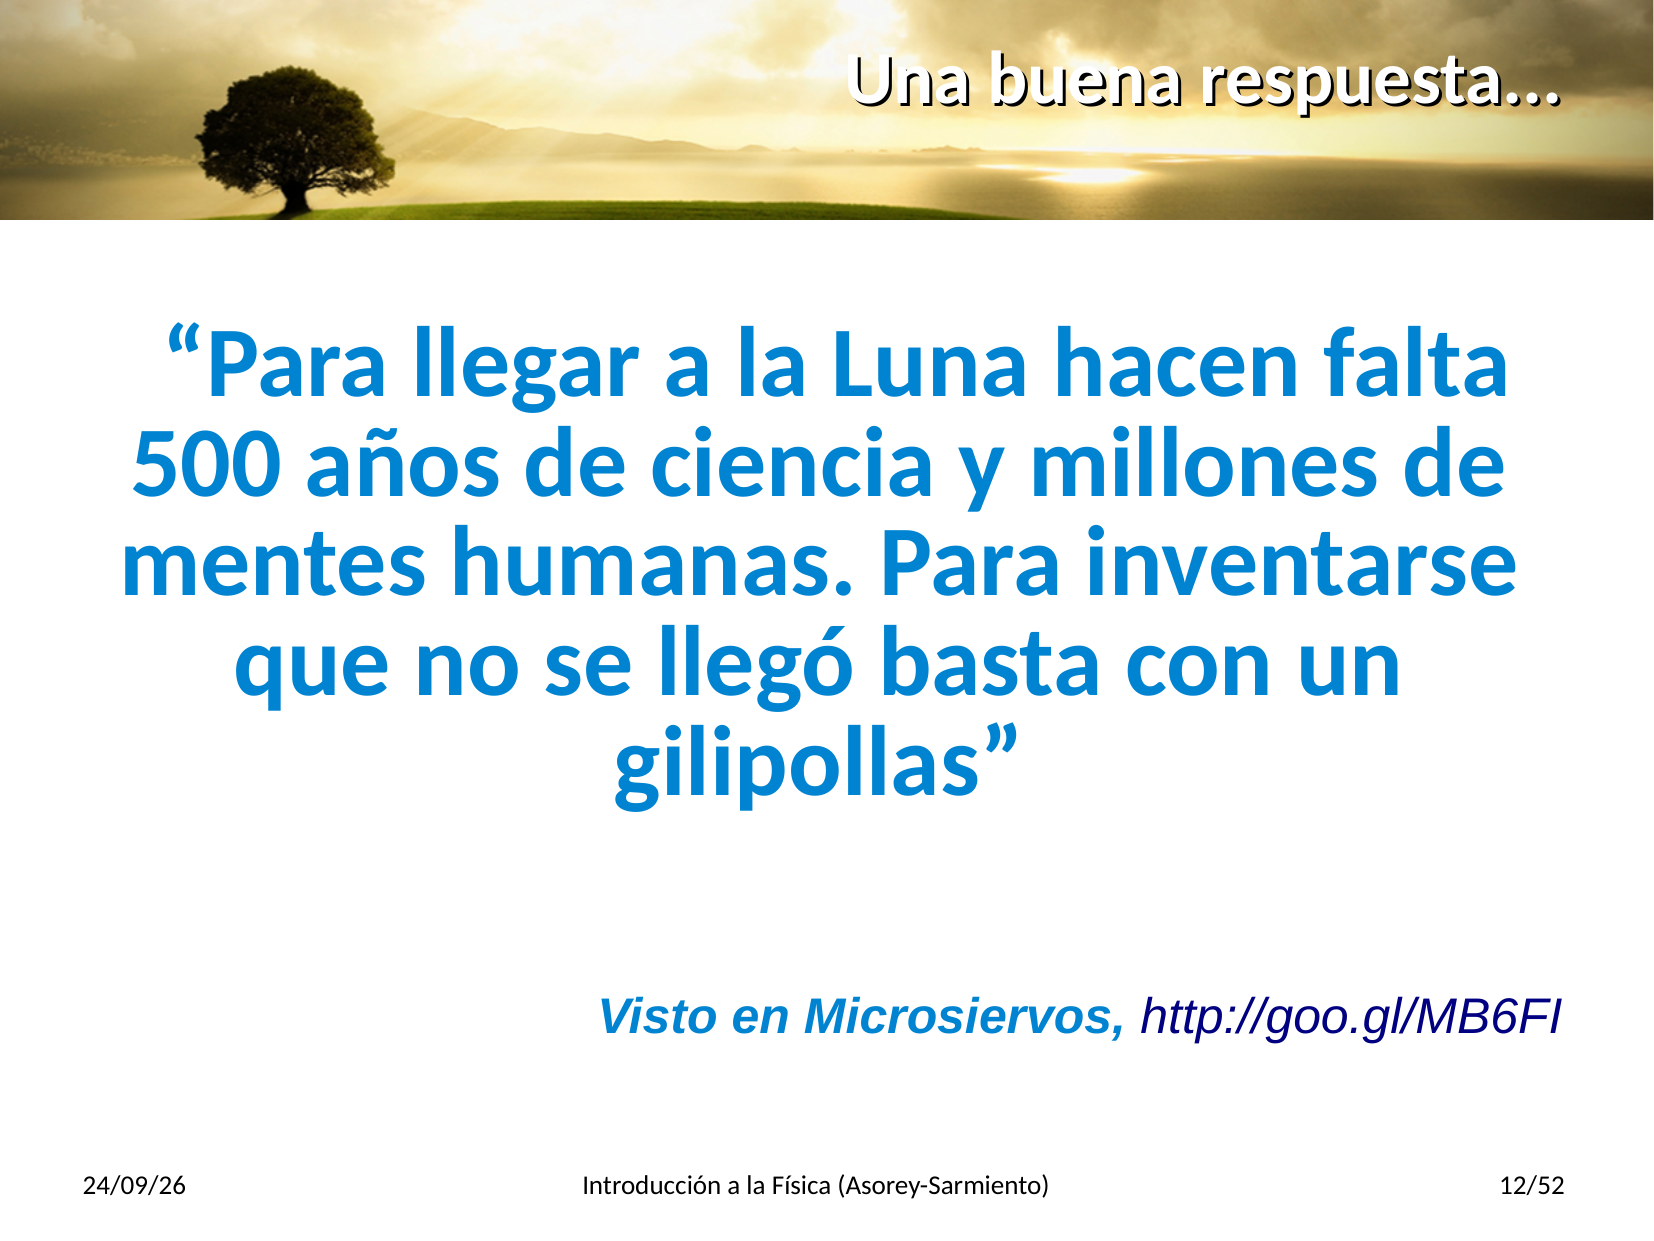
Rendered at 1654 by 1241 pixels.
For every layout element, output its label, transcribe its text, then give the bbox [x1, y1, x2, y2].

title Una buena respuesta... [75, 0, 1564, 189]
picture [0, 0, 1654, 220]
text_box “Para llegar a la Luna hacen falta 500 años de ciencia y millones de mentes humanas. Para inventarse que no se llegó basta con un gilipollas” Visto en Microsiervos, http://goo.gl/MB6FI [75, 225, 1564, 1141]
